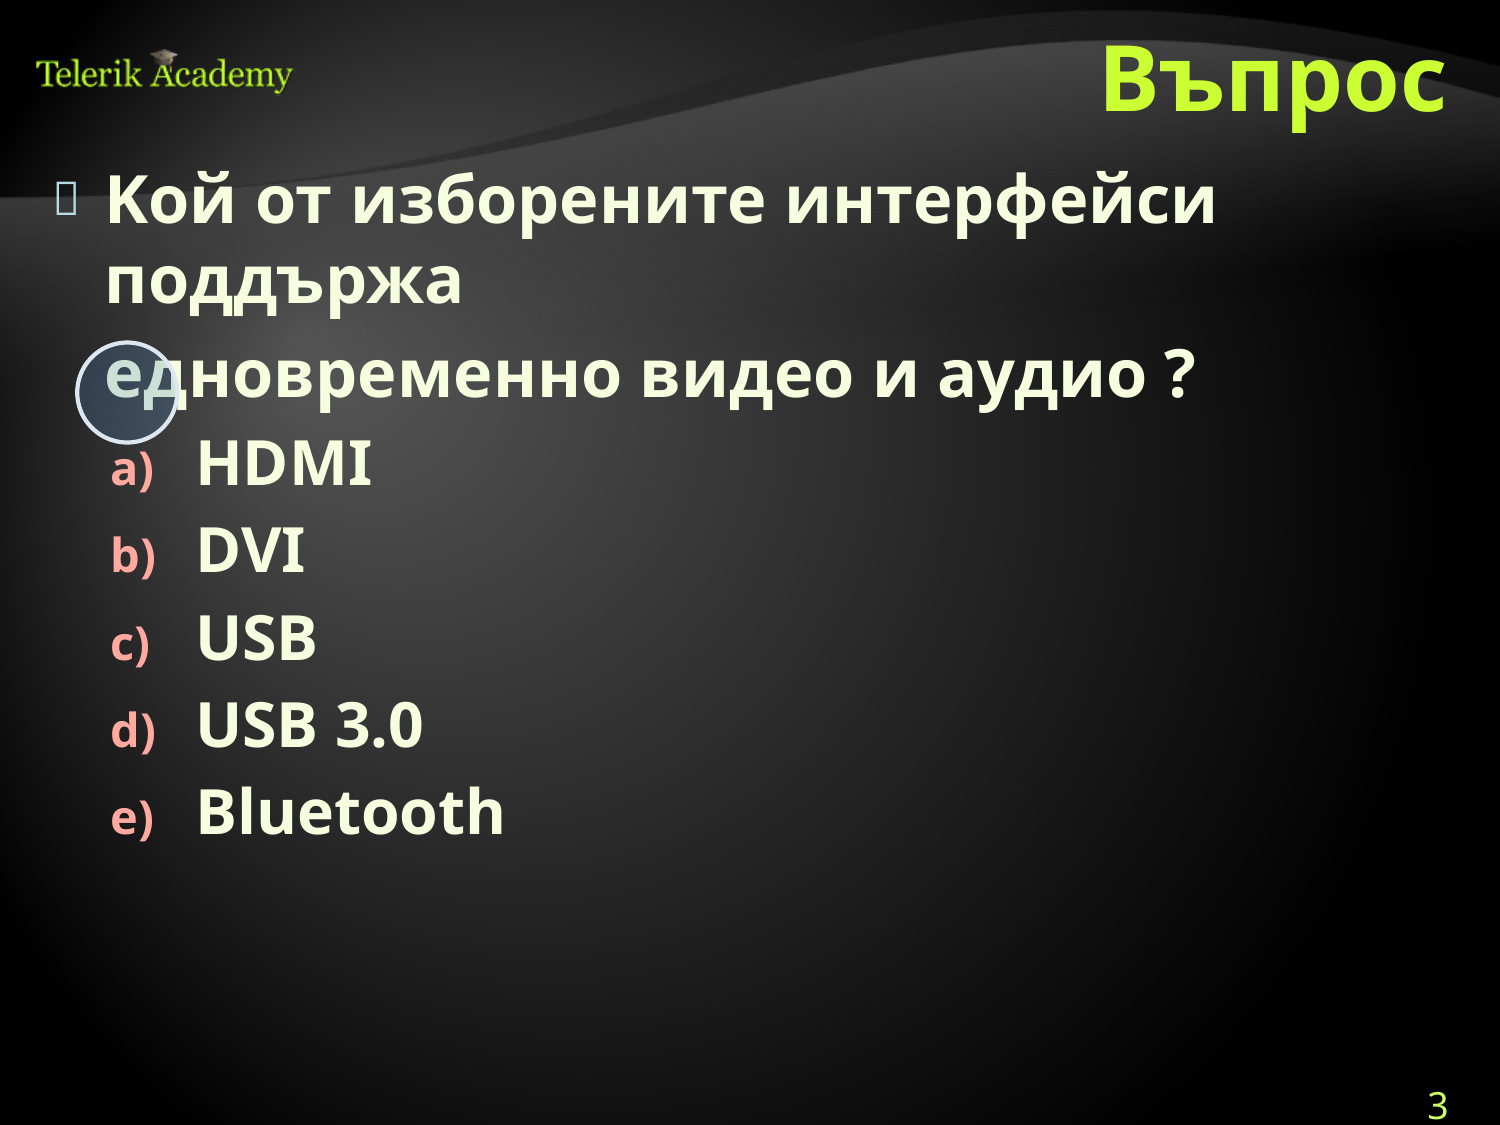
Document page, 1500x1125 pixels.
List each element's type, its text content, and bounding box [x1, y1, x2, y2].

picture [0, 0, 1500, 1125]
slide_number <number> [1412, 1074, 1488, 1113]
text_box [77, 342, 178, 443]
title Въпрос [300, 12, 1463, 149]
list Koй от изборените интерфейси поддържа едновременно видео и аудио ? HDMI DVI USB USB 3.0 Bluetooth [37, 149, 1463, 1075]
